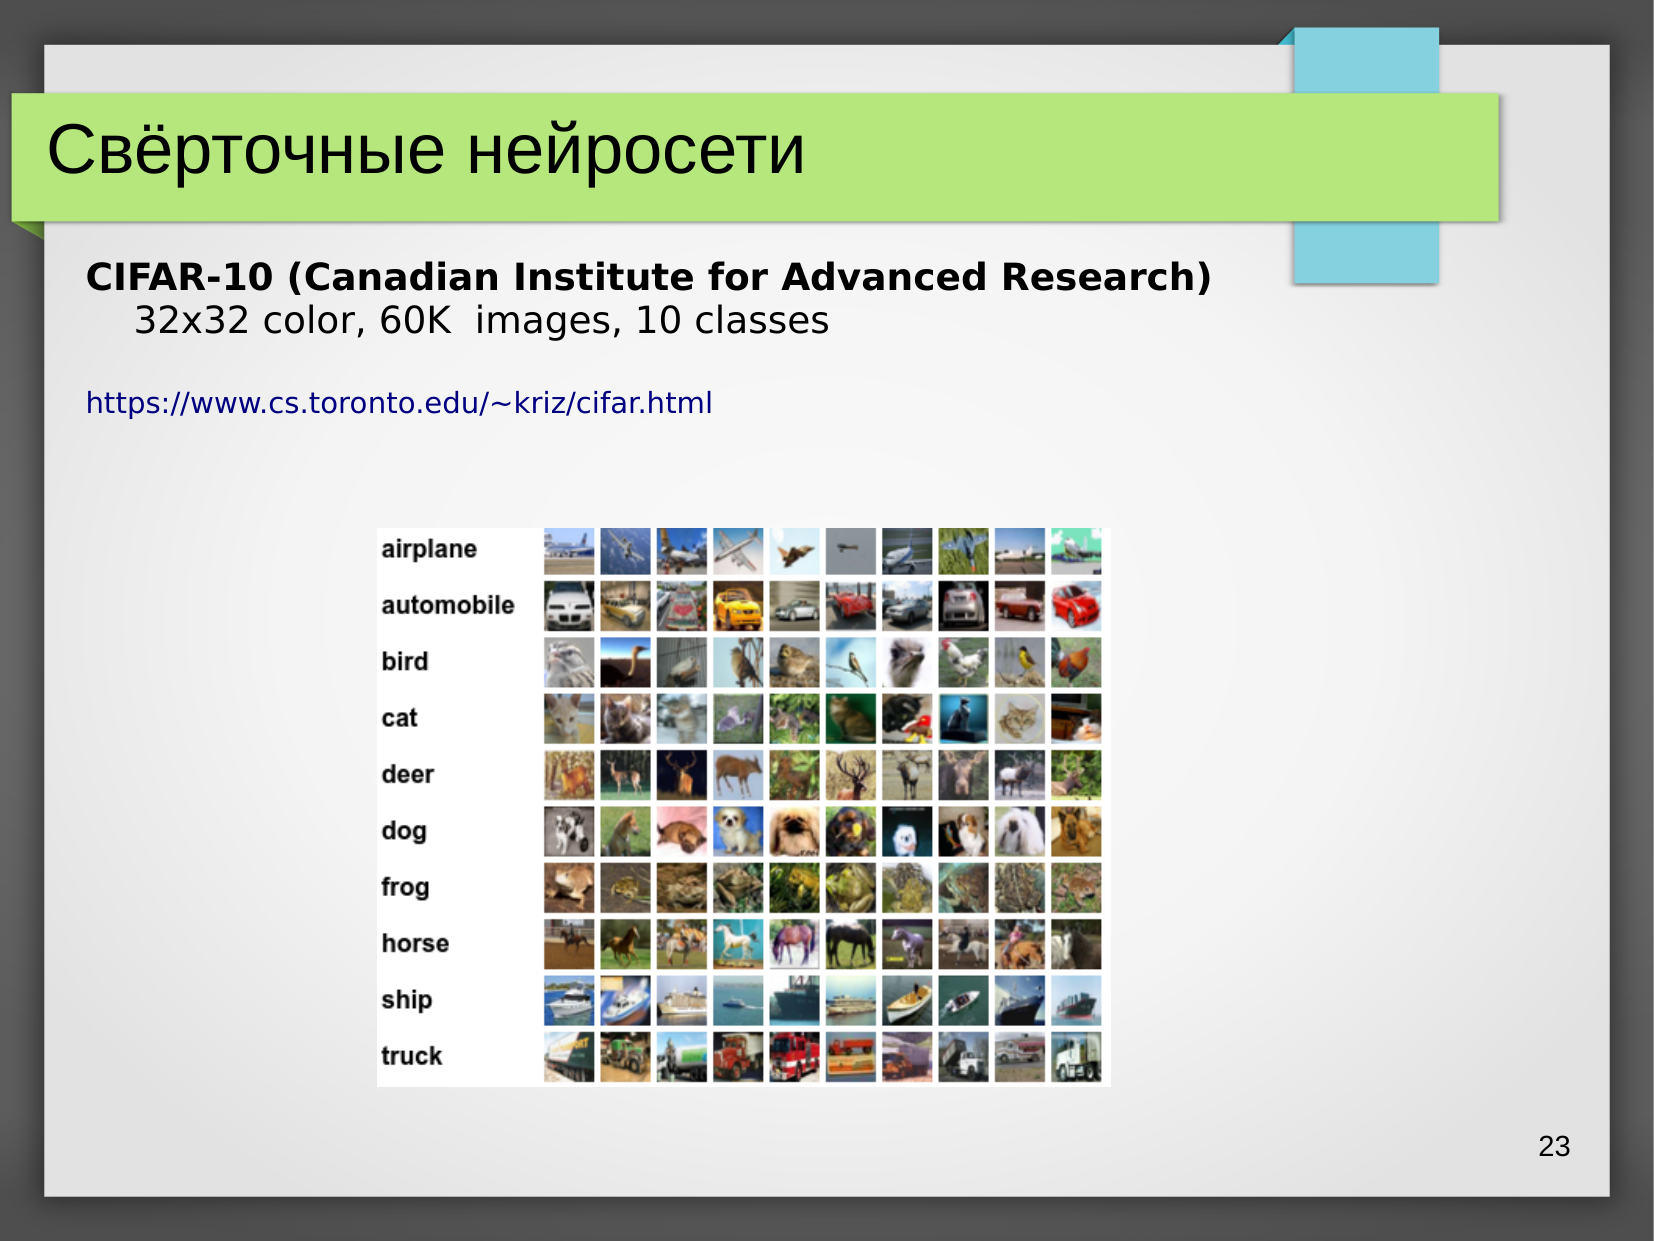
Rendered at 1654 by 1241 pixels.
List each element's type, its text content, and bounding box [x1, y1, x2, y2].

picture [0, 0, 1654, 1241]
text_box CIFAR-10 (Canadian Institute for Advanced Research) 32x32 color, 60K images, 10 classes https://www.cs.toronto.edu/~kriz/cifar.html [70, 248, 1560, 485]
title Свёрточные нейросети [46, 109, 1499, 190]
